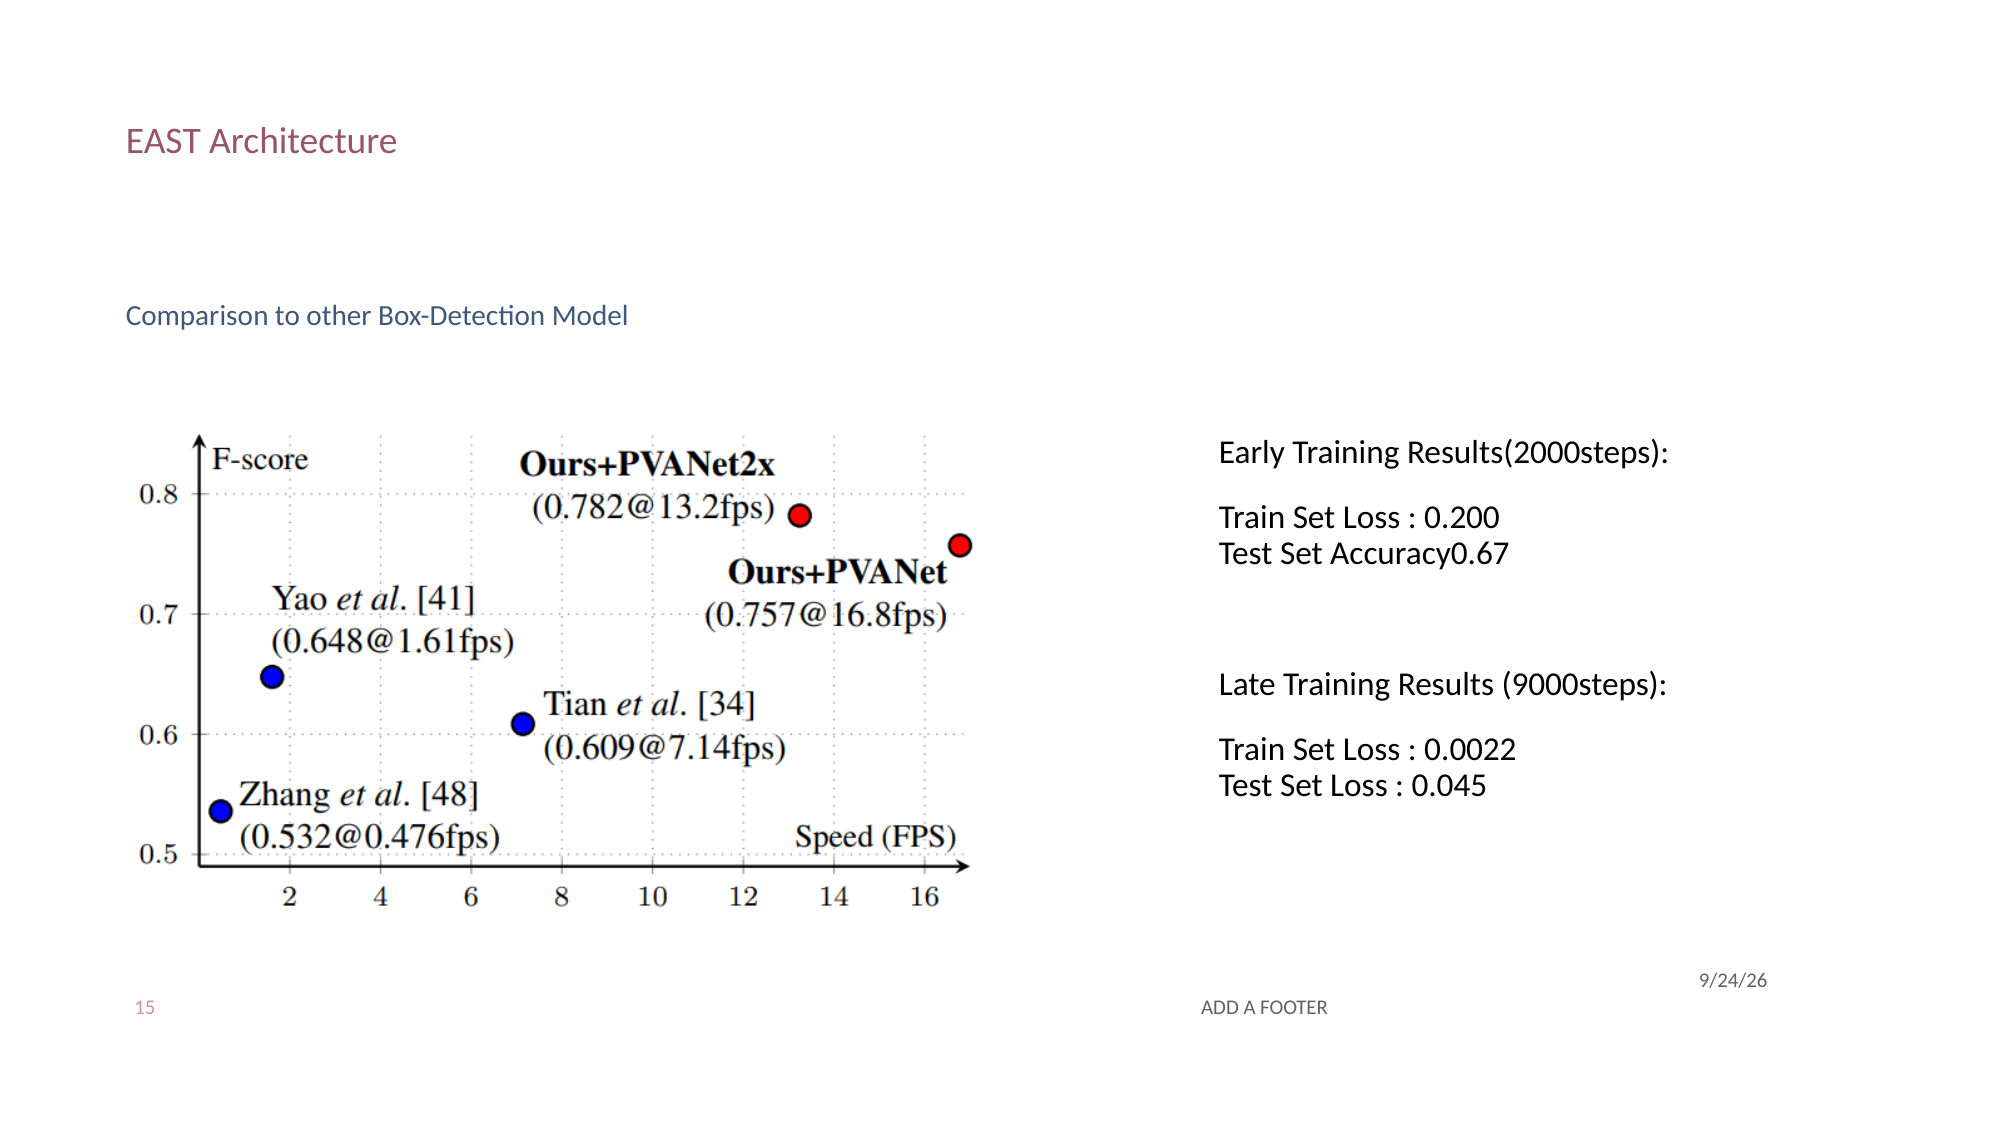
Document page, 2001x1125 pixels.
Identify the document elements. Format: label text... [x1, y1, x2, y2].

list EAST Architecture [120, 121, 872, 211]
text_box 2019/5/22 [1683, 953, 1862, 992]
picture [136, 375, 1021, 913]
list Comparison to other Box-Detection Model [120, 299, 872, 587]
text_box [105, 993, 170, 1033]
list Early Training Results(2000steps): Train Set Loss : 0.200 Test Set Accuracy0.67 Late Training Results (9000steps): Train Set Loss : 0.0022 Test Set Loss : 0.045 [1213, 435, 1861, 901]
text_box ADD A FOOTER [1186, 993, 1862, 1033]
